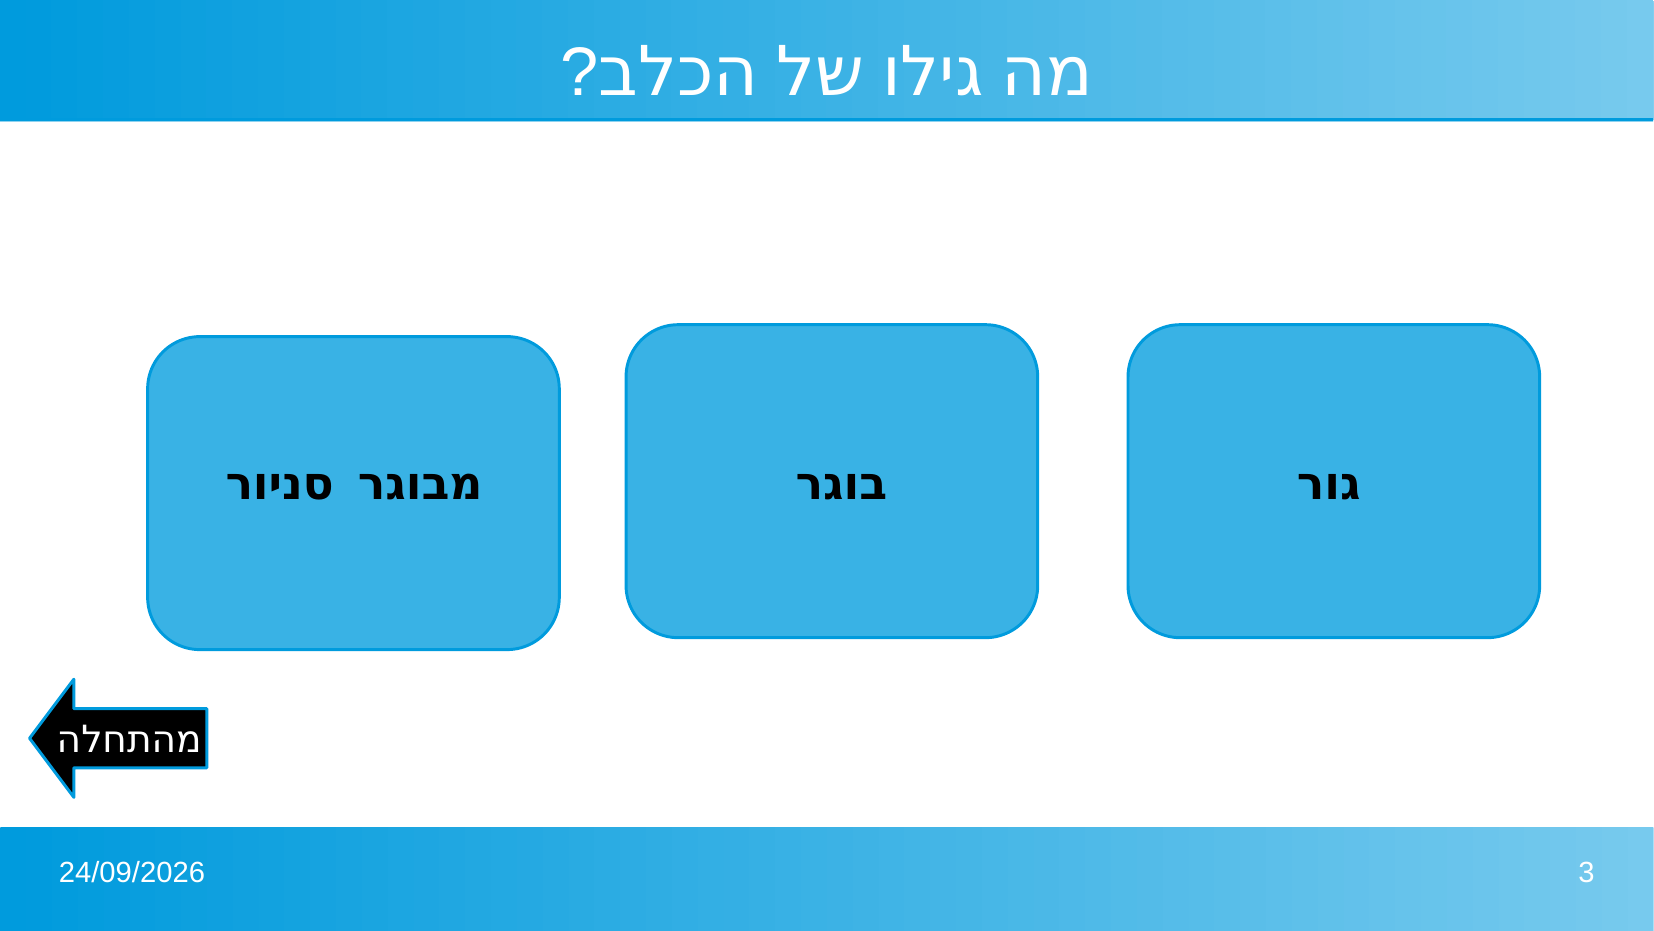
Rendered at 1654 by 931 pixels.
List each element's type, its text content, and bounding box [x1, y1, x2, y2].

text_box בוגר [679, 442, 1004, 521]
text_box גור [1181, 442, 1477, 521]
text_box [1128, 324, 1540, 638]
text_box מהתחלה [29, 679, 207, 798]
title ?מה גילו של הכלב [59, 21, 1595, 116]
text_box [626, 324, 1038, 638]
text_box [147, 336, 560, 650]
text_box מבוגר סניור [206, 442, 502, 521]
